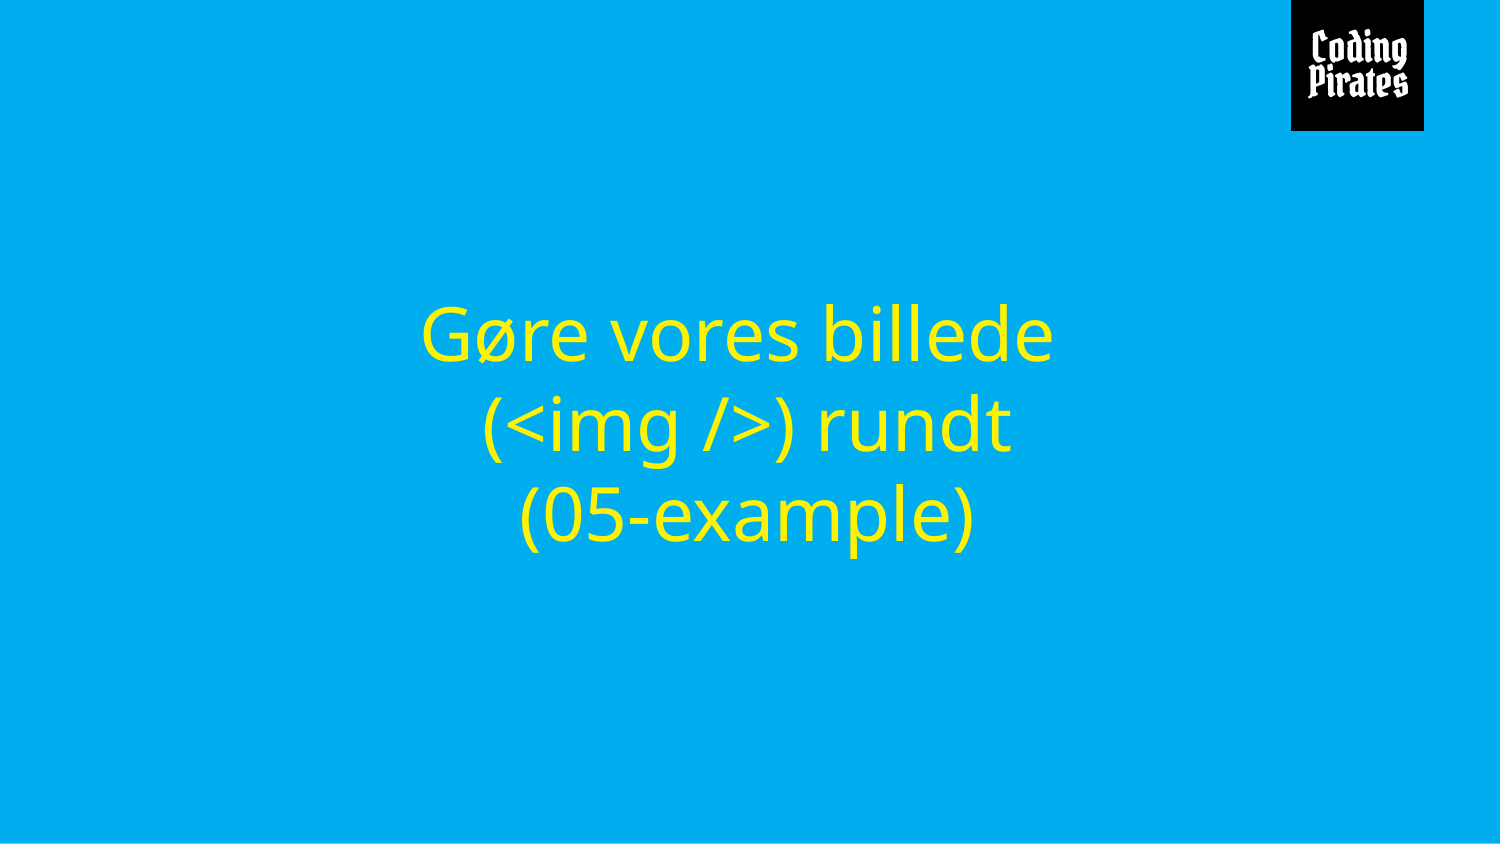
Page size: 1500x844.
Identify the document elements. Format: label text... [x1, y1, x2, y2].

title Gøre vores billede (<img />) rundt (05-example) [5, 352, 1490, 491]
picture [1292, 0, 1423, 130]
